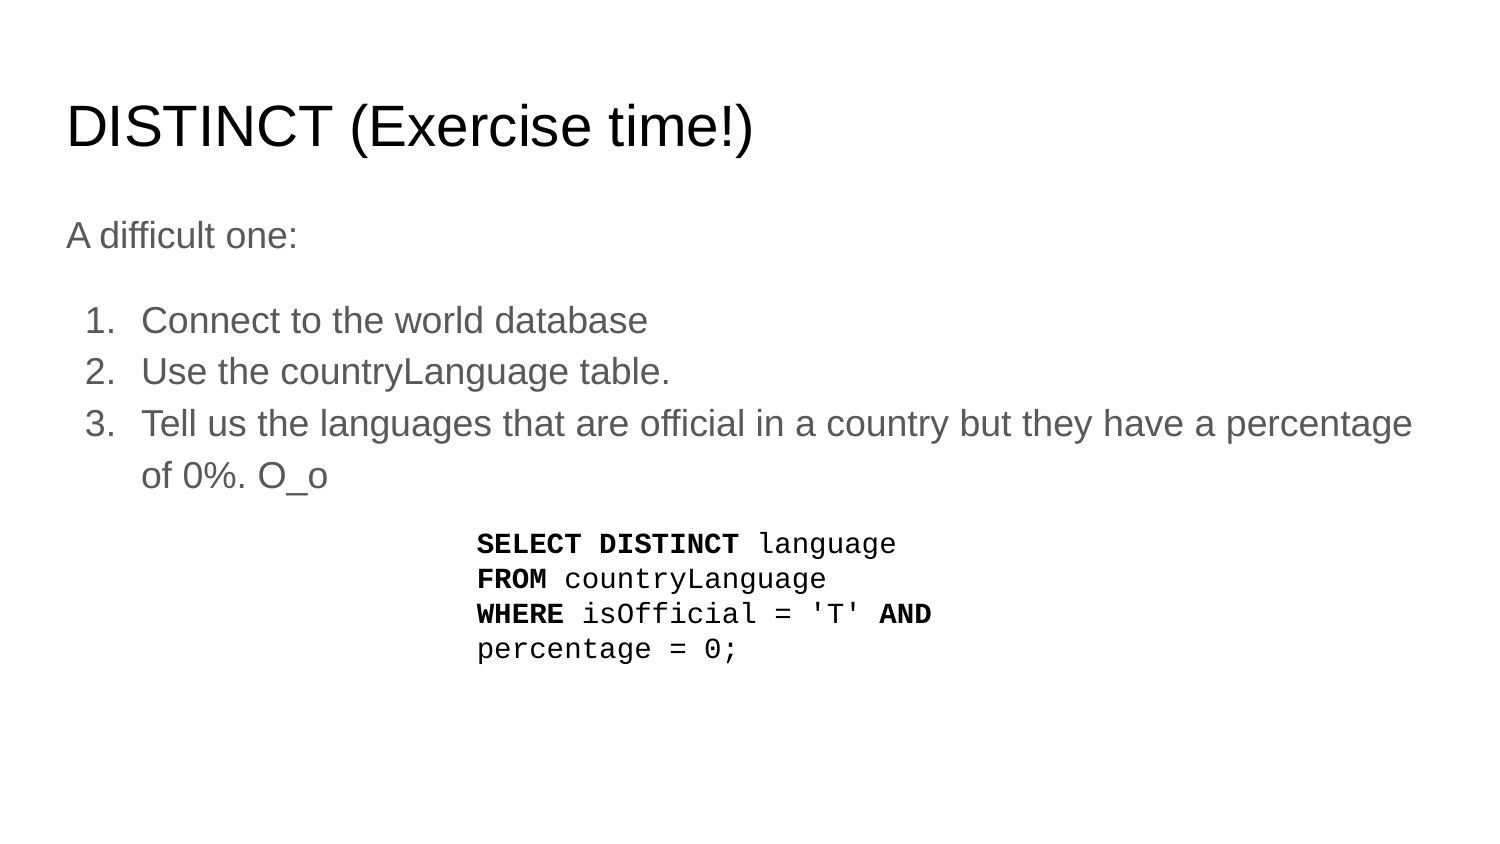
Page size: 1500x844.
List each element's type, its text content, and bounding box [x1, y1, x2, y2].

title DISTINCT (Exercise time!) [51, 72, 1449, 167]
list A difficult one: Connect to the world database Use the countryLanguage table. Tell us the languages that are official in a country but they have a percentage of 0%. O_o [51, 189, 1449, 600]
text_box SELECT DISTINCT language FROM countryLanguage WHERE isOfficial = 'T' AND percentage = 0; [461, 509, 1090, 709]
